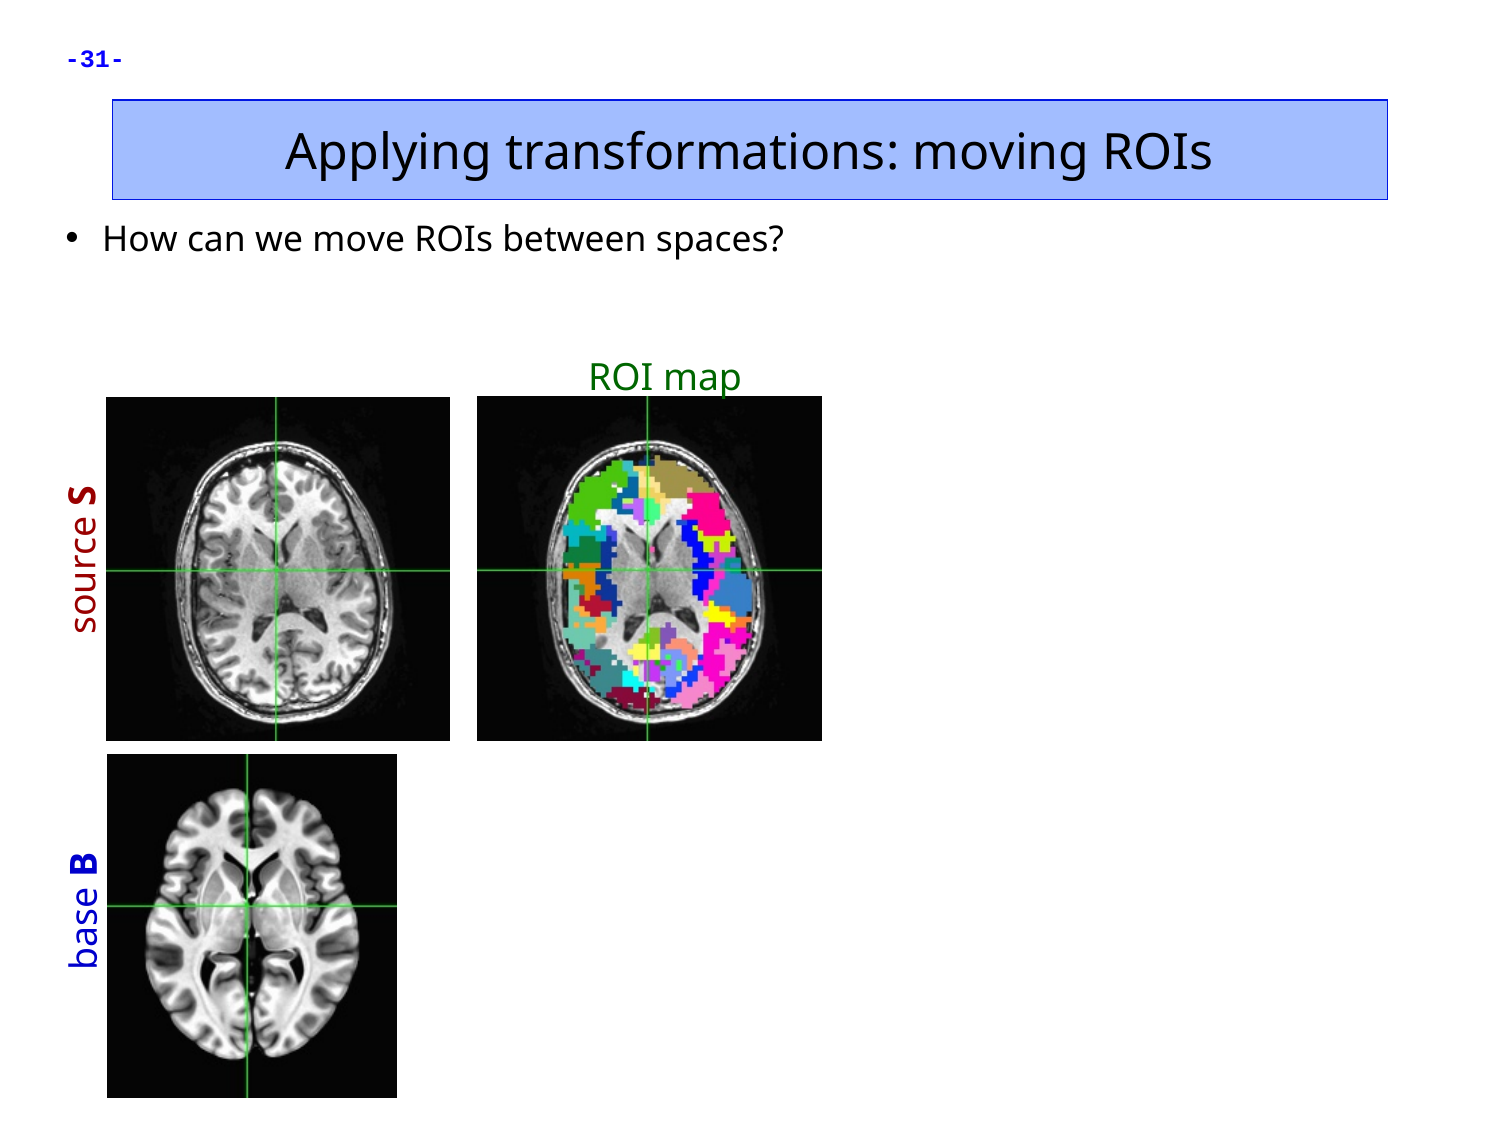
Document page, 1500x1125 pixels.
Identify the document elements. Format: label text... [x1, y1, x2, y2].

text_box base B [48, 827, 120, 988]
picture [107, 754, 397, 1098]
picture [106, 397, 450, 741]
picture [477, 396, 822, 741]
text_box ROI map [570, 342, 765, 414]
text_box source S [47, 458, 119, 653]
text_box Applying transformations: moving ROIs [112, 99, 1388, 200]
text_box How can we move ROIs between spaces? [49, 208, 1410, 360]
